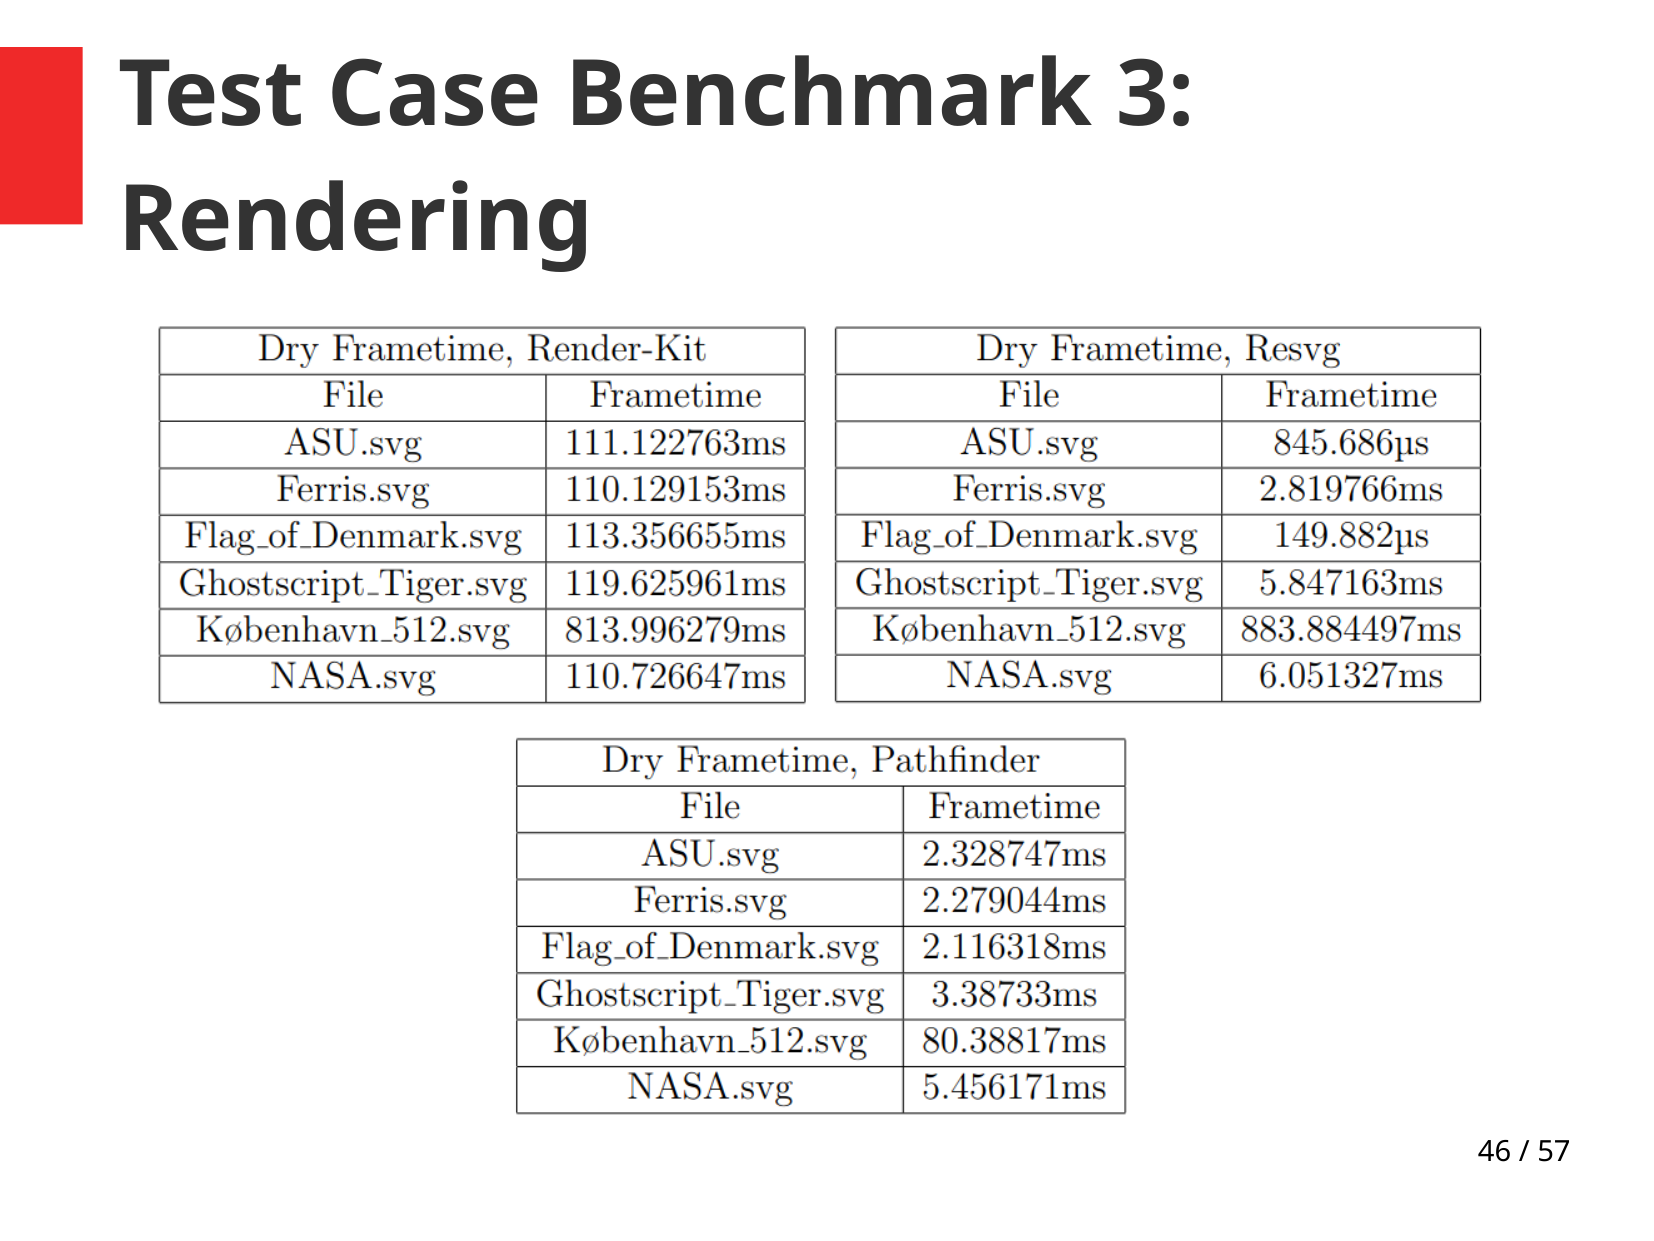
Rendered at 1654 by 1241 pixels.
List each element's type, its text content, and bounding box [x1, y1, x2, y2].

picture [150, 314, 817, 712]
picture [510, 733, 1137, 1126]
picture [825, 319, 1495, 711]
title Test Case Benchmark 3: Rendering [118, 27, 1571, 278]
